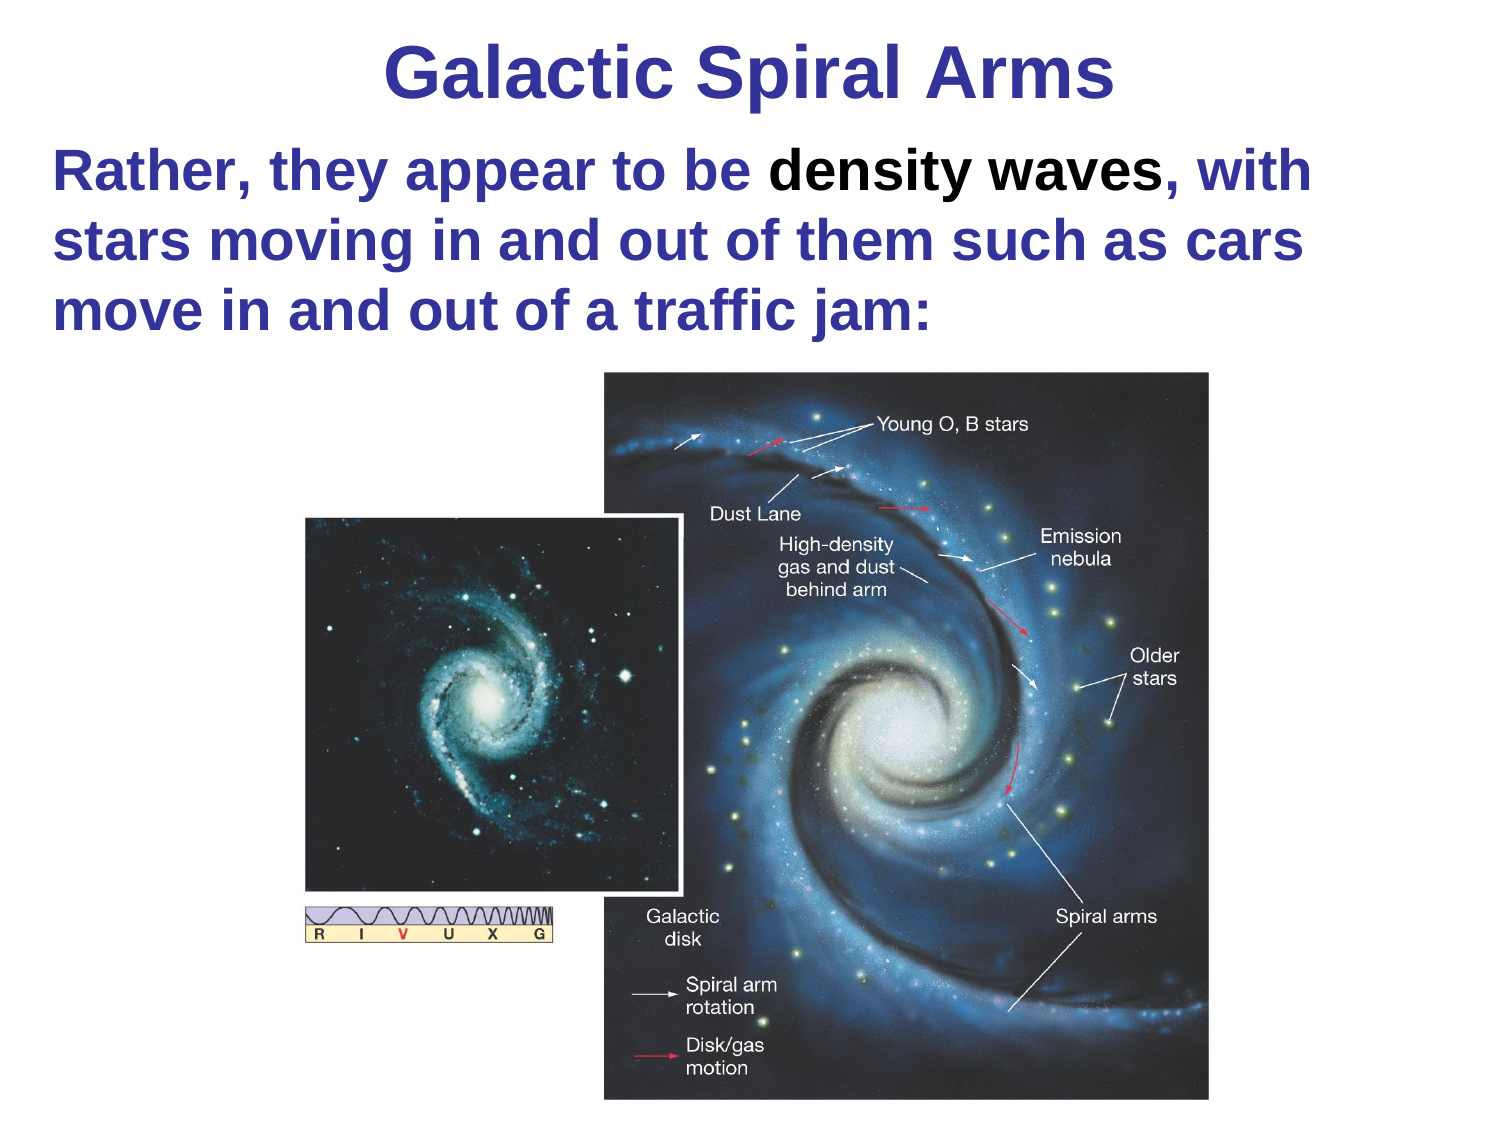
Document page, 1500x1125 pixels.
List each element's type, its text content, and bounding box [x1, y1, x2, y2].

text_box Rather, they appear to be density waves, with stars moving in and out of them such as cars move in and out of a traffic jam: [37, 124, 1463, 351]
title Galactic Spiral Arms [75, 0, 1426, 138]
picture [300, 369, 1213, 1101]
